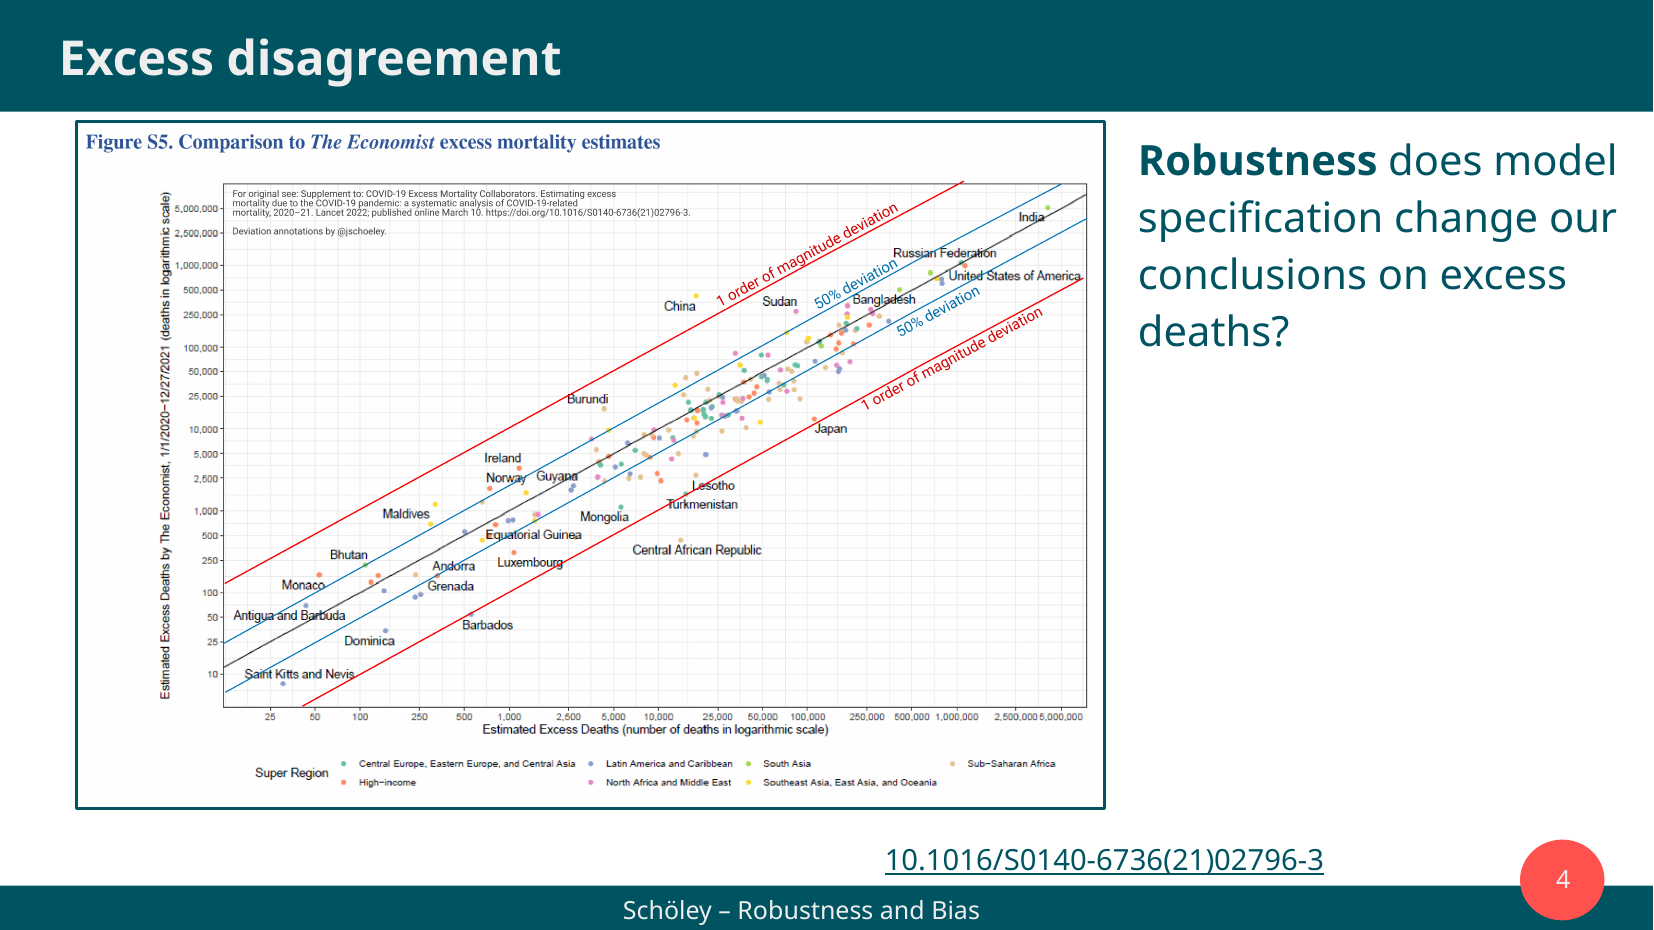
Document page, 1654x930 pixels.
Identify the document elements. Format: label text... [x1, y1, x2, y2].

text_box Robustness does model specification change our conclusions on excess deaths? [1123, 123, 1653, 369]
text_box 10.1016/S0140-6736(21)02796-3 [870, 831, 1516, 886]
picture [77, 123, 1103, 807]
title Excess disagreement [58, 0, 1594, 117]
